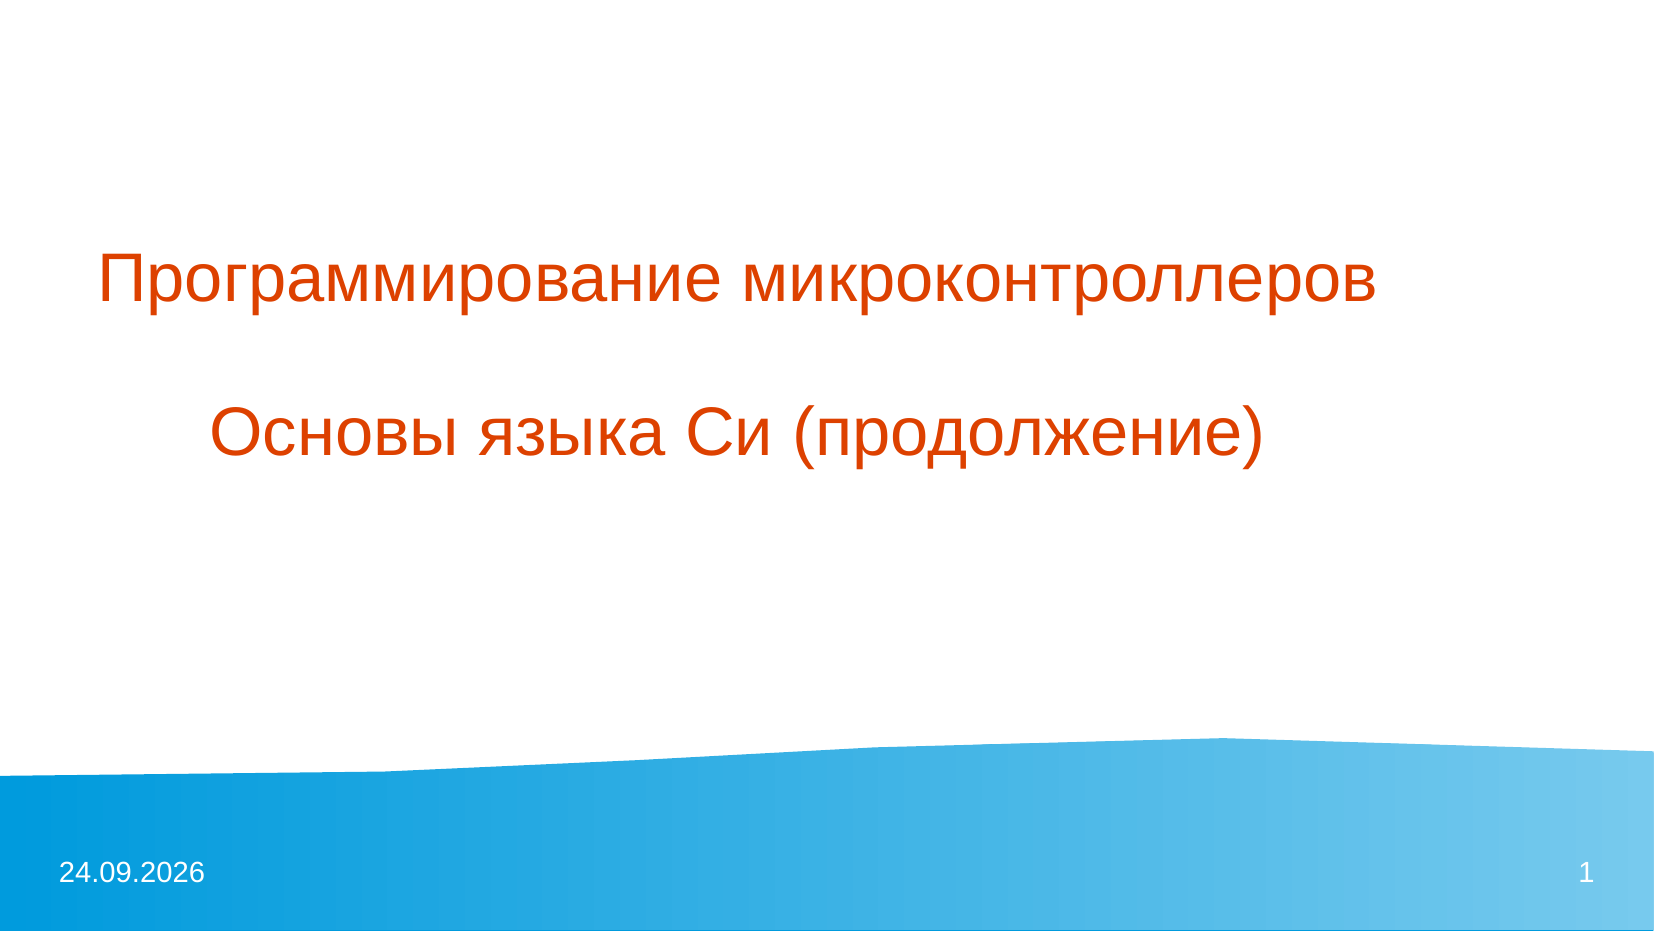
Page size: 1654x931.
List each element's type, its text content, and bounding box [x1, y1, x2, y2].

title Программирование микроконтроллеров Основы языка Си (продолжение) [0, 239, 1477, 470]
